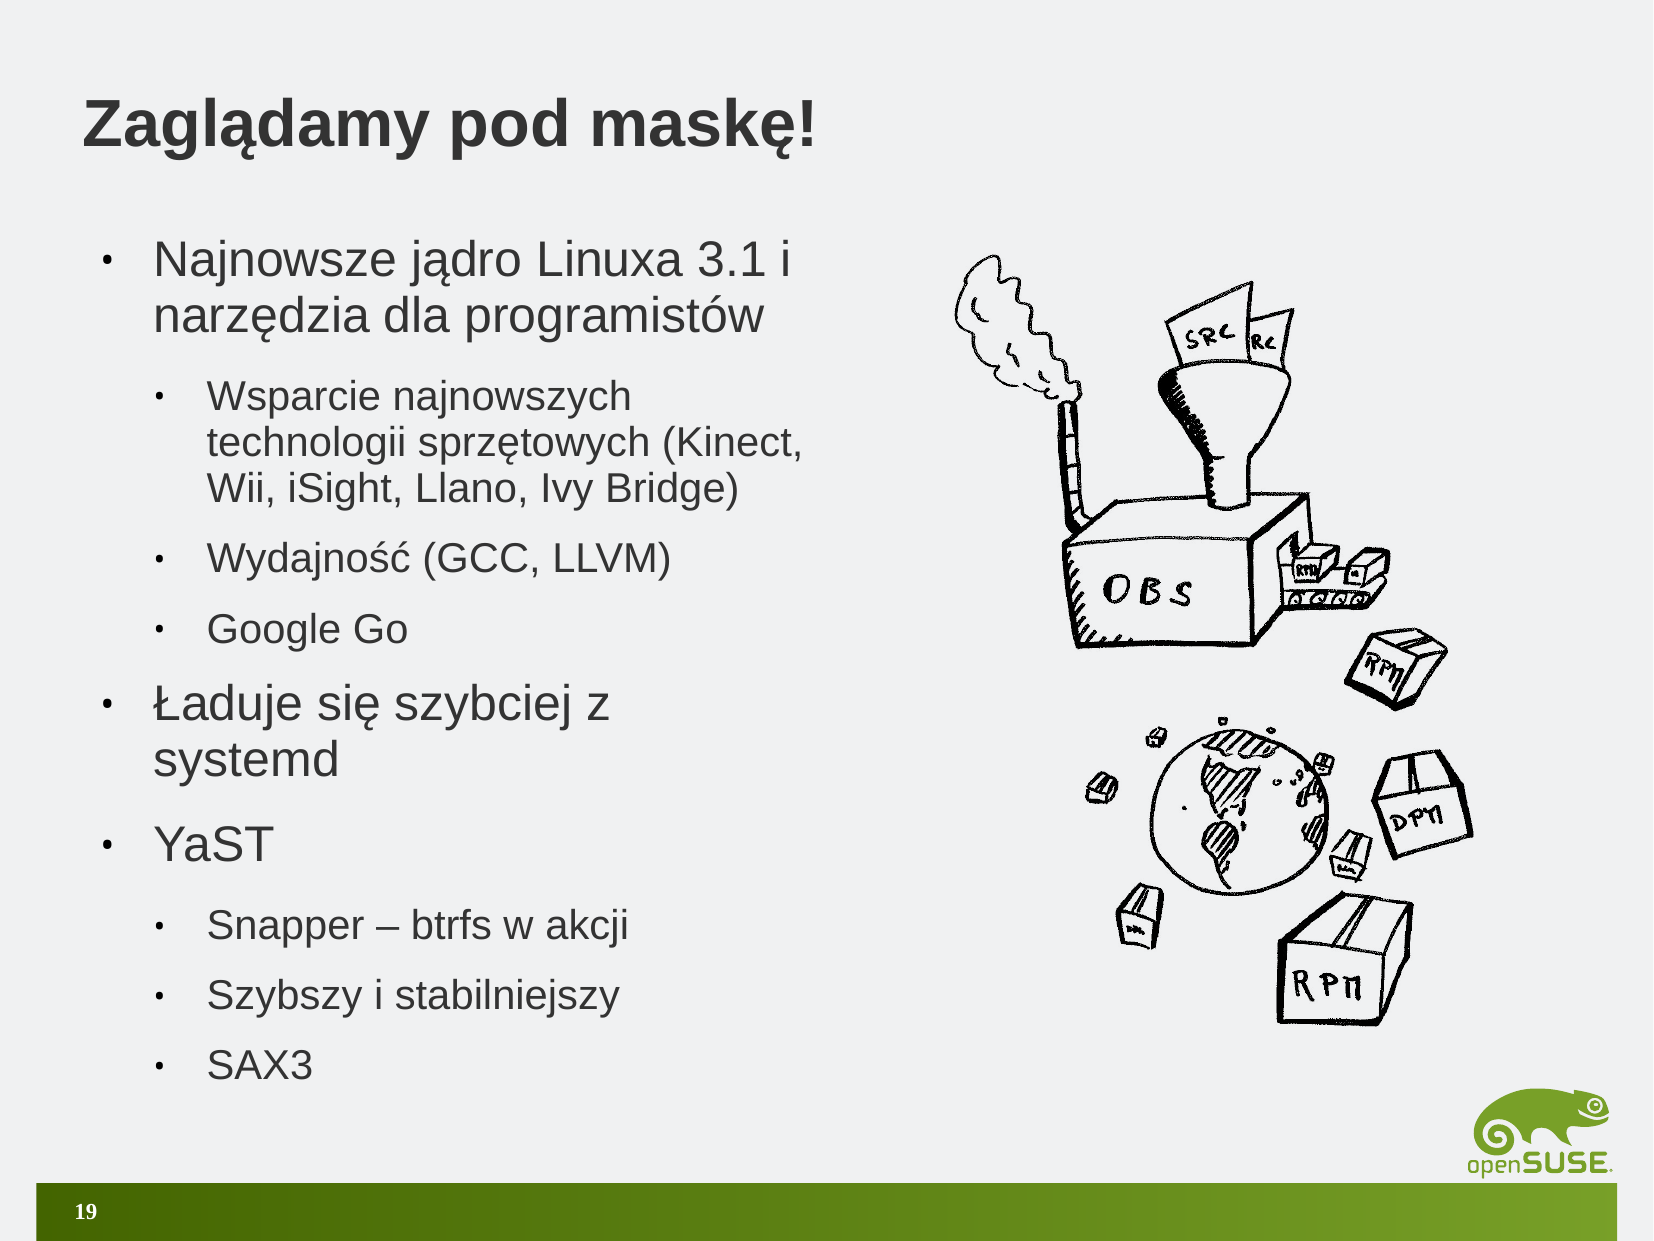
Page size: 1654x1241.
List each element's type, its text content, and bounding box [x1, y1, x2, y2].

title Zaglądamy pod maskę! [82, 49, 1571, 198]
list Najnowsze jądro Linuxa 3.1 i narzędzia dla programistów Wsparcie najnowszych technologii sprzętowych (Kinect, Wii, iSight, Llano, Ivy Bridge) Wydajność (GCC, LLVM) Google Go Ładuje się szybciej z systemd YaST Snapper – btrfs w akcji Szybszy i stabilniejszy SAX3 [82, 231, 809, 1050]
picture [0, 0, 1654, 1241]
